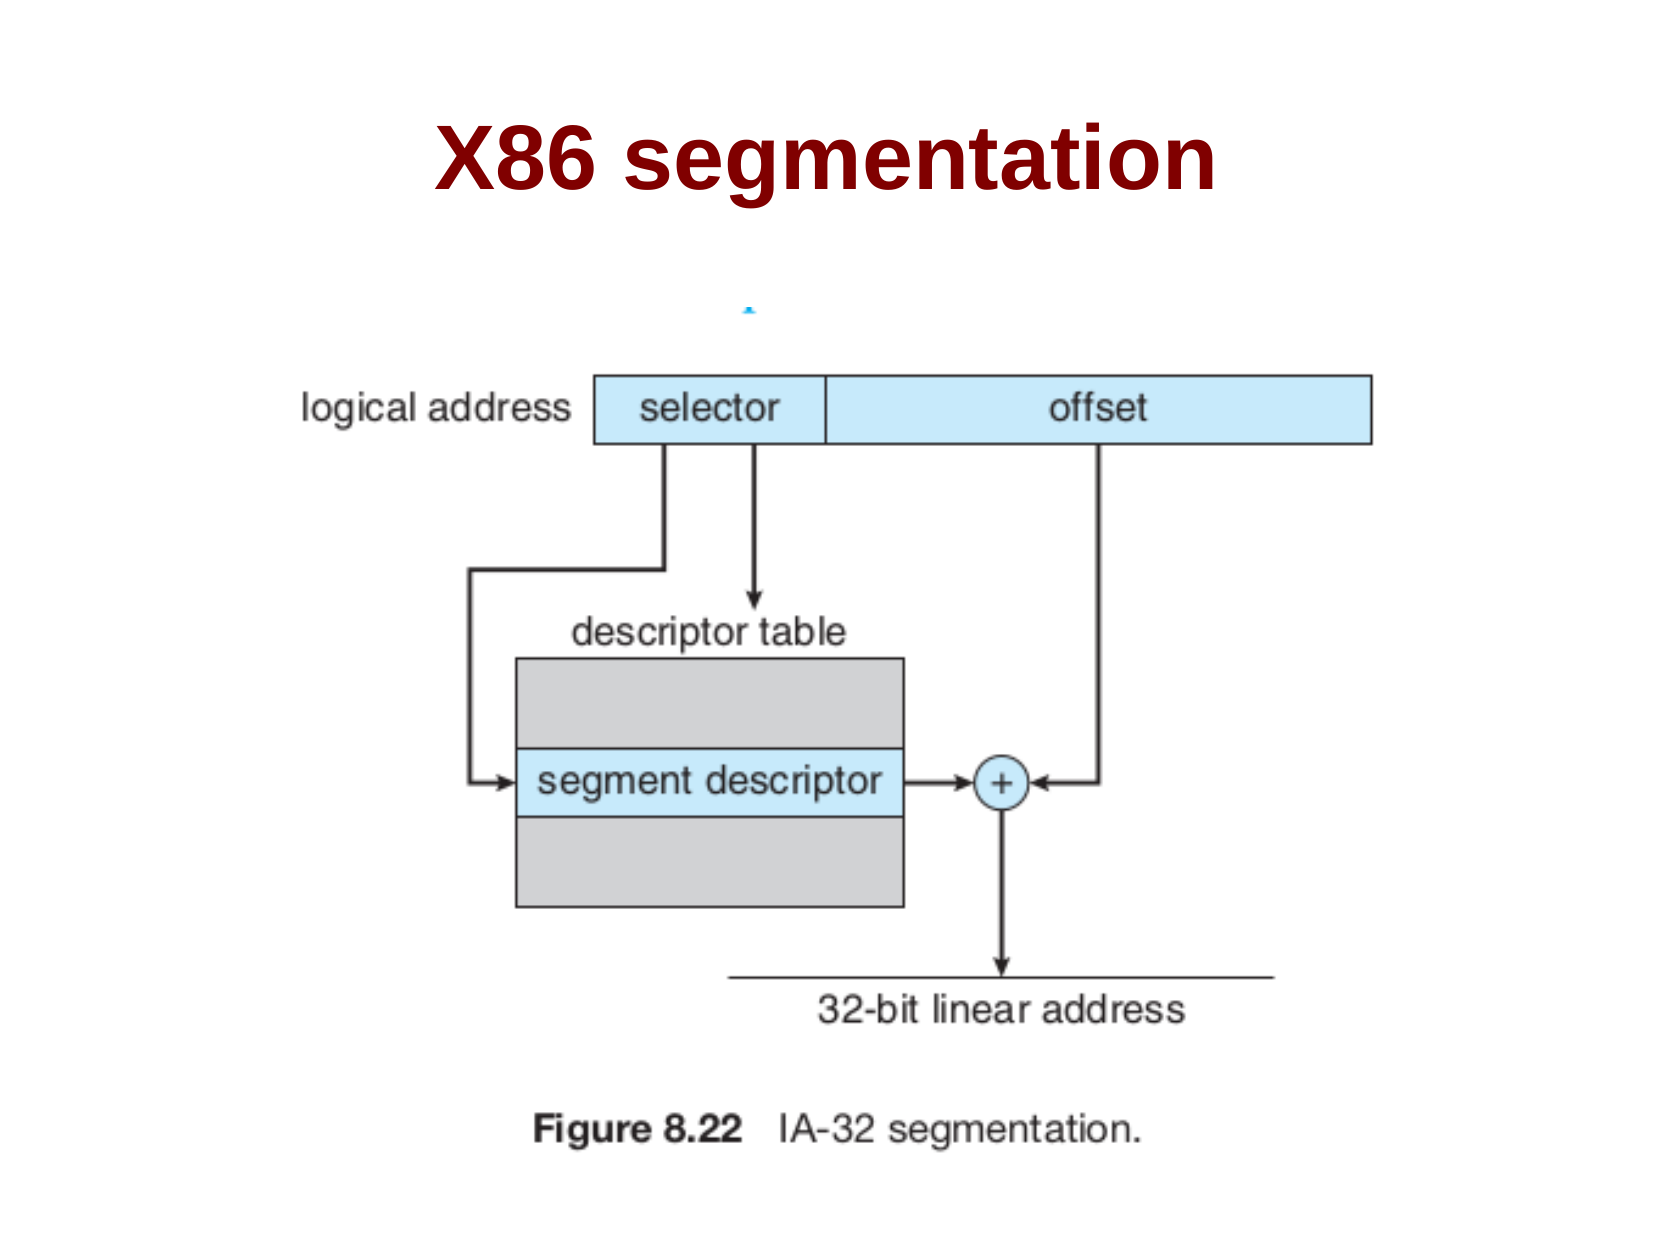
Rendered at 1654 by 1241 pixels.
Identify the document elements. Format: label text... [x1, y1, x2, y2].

picture [165, 307, 1583, 1177]
title X86 segmentation [82, 49, 1571, 257]
